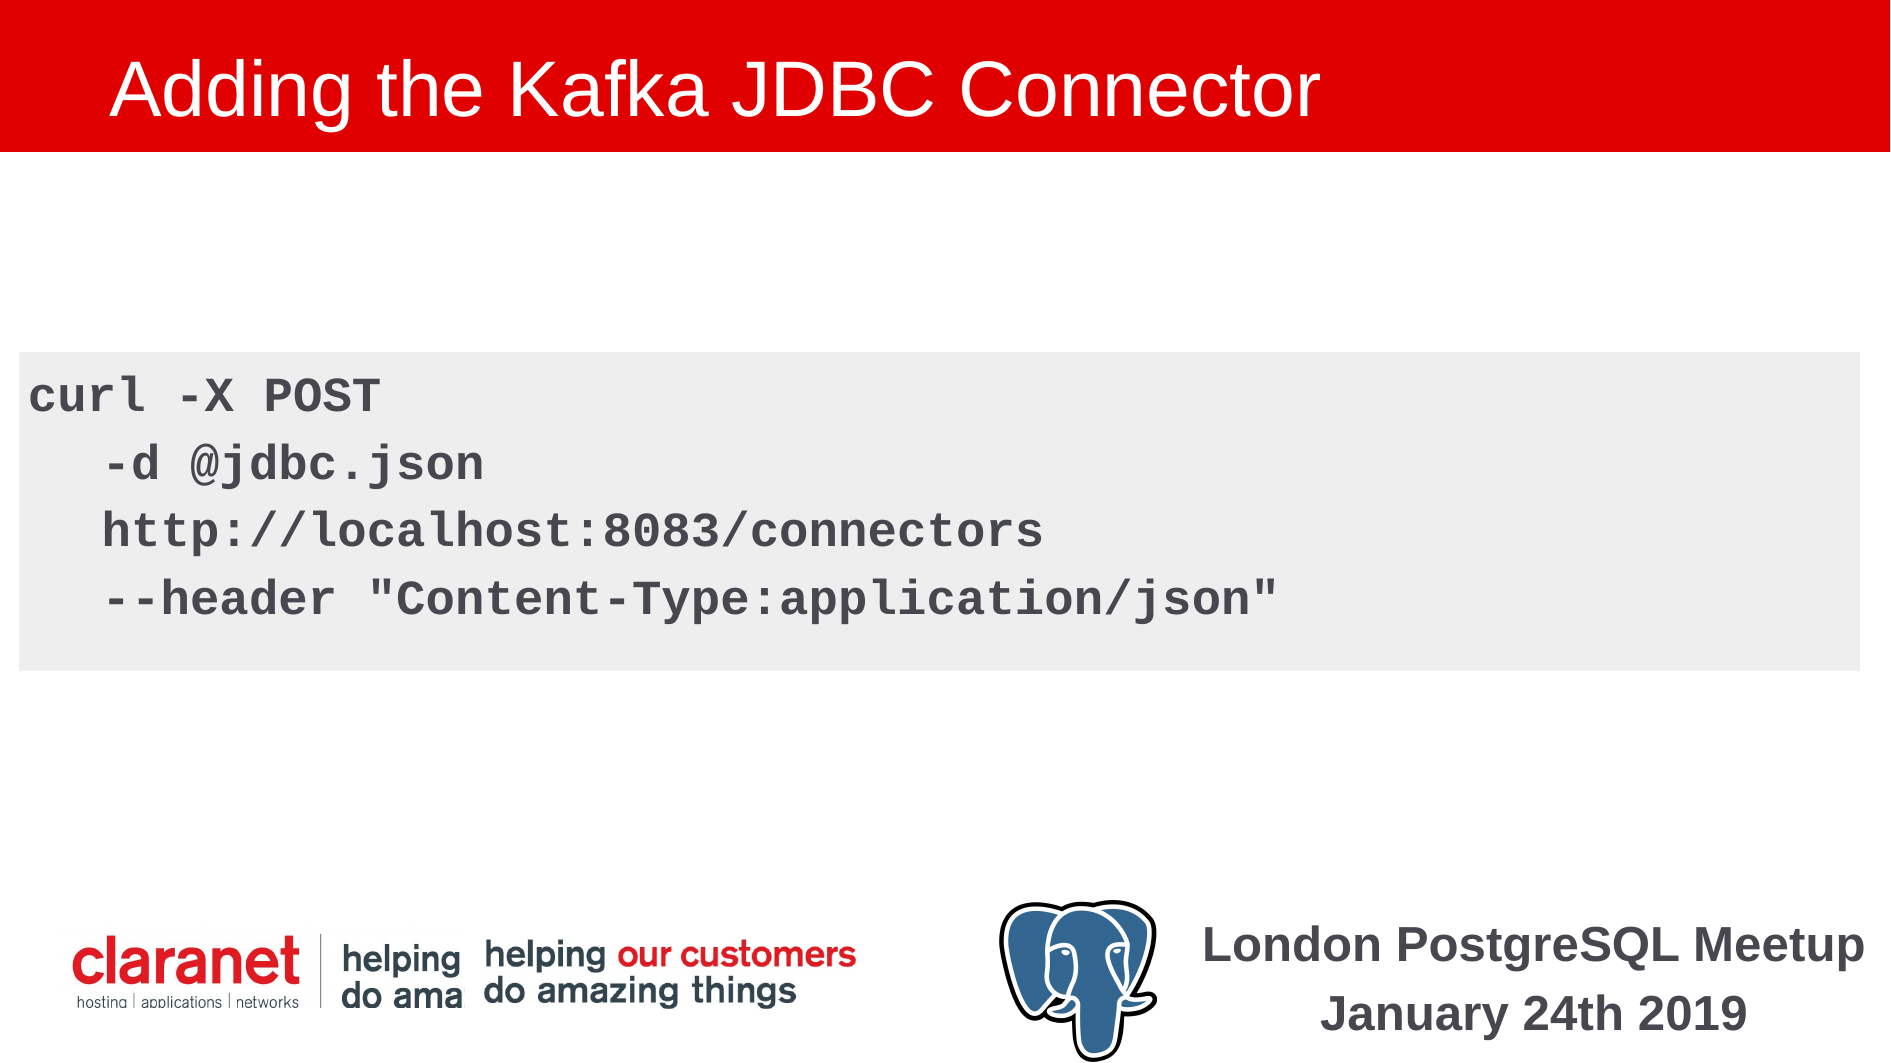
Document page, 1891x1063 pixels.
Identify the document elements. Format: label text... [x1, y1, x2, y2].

picture [477, 905, 887, 1040]
text_box Adding the Kafka JDBC Connector [94, 30, 1796, 208]
picture [999, 905, 1157, 1062]
text_box curl -X POST -d @jdbc.json http://localhost:8083/connectors --header "Content-Type:application/json" [13, 346, 1890, 905]
picture [59, 919, 190, 1008]
